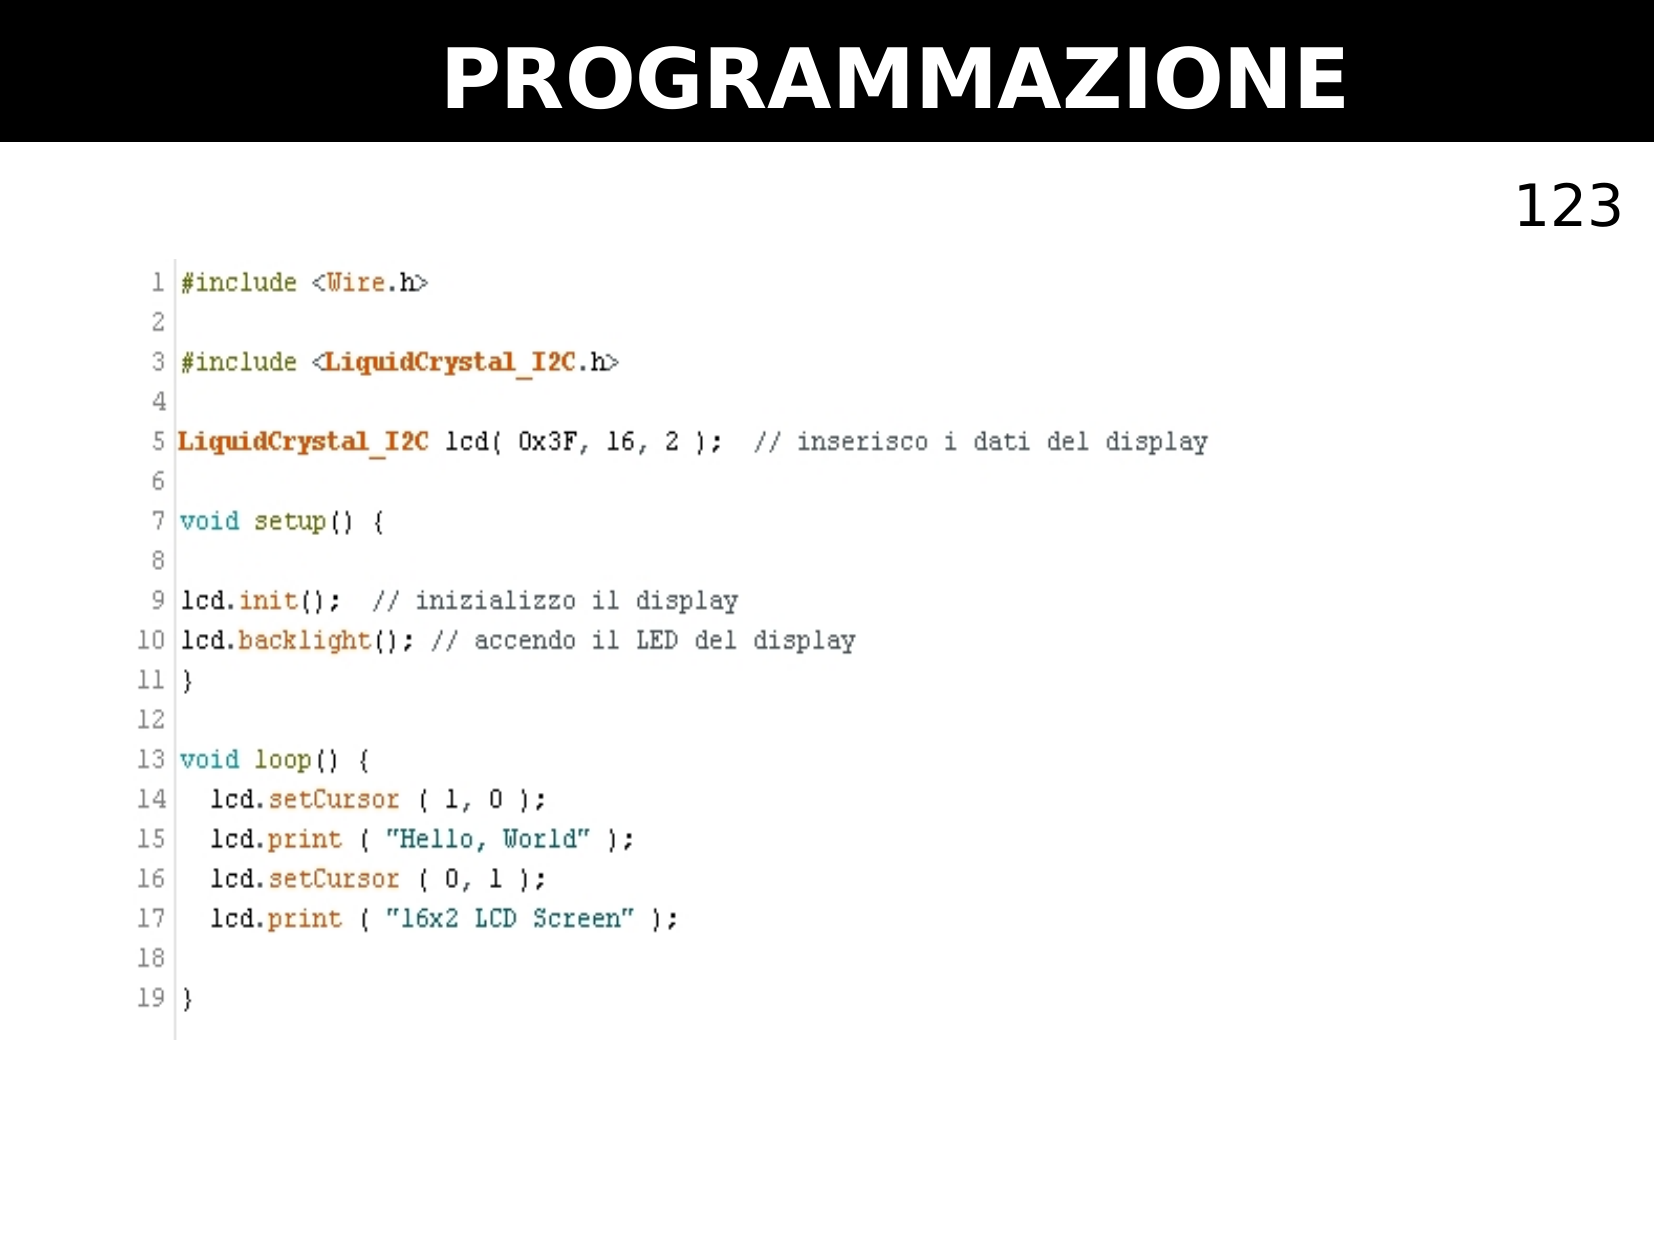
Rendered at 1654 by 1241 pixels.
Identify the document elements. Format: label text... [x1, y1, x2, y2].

picture [118, 259, 1548, 1040]
text_box 123 [1498, 165, 1640, 249]
text_box [0, 0, 1654, 142]
text_box PROGRAMMAZIONE [425, 23, 1366, 136]
